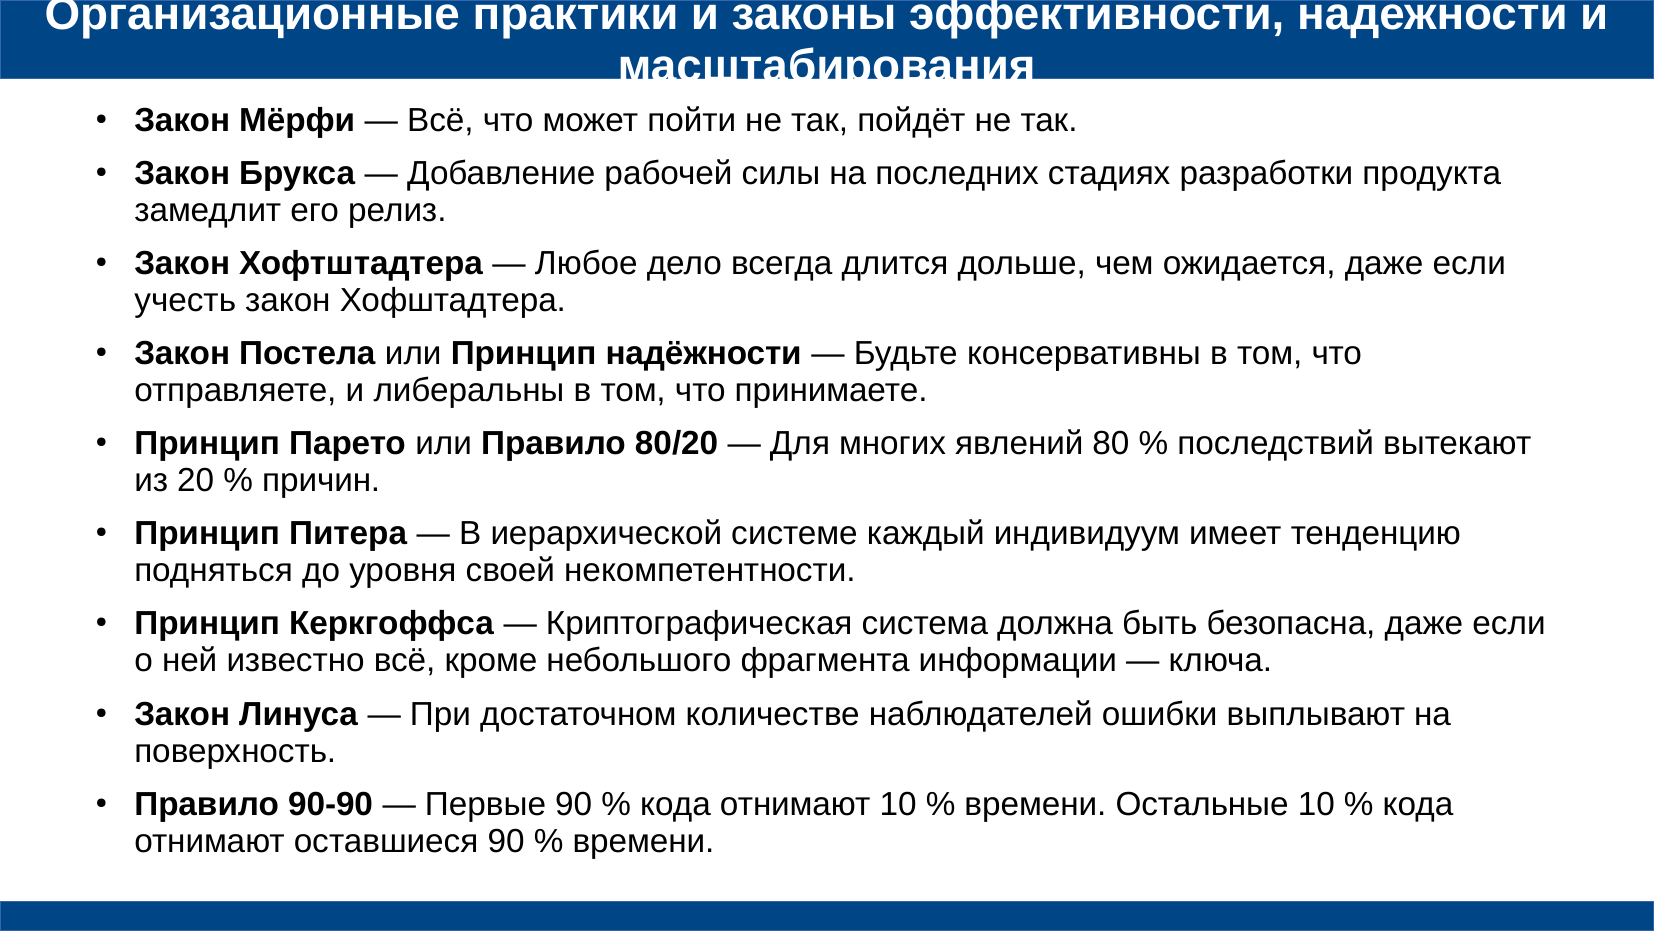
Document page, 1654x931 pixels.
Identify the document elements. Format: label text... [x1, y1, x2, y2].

title Организационные практики и законы эффективности, надежности и масштабирования [0, 0, 1654, 91]
list Закон Мёрфи — Всё, что может пойти не так, пойдёт не так. Закон Брукса — Добавление рабочей силы на последних стадиях разработки продукта замедлит его релиз. Закон Хофтштадтера — Любое дело всегда длится дольше, чем ожидается, даже если учесть закон Хофштадтера. Закон Постела или Принцип надёжности — Будьте консервативны в том, что отправляете, и либеральны в том, что принимаете. Принцип Парето или Правило 80/20 — Для многих явлений 80 % последствий вытекают из 20 % причин. Принцип Питера — В иерархической системе каждый индивидуум имеет тенденцию подняться до уровня своей некомпетентности. Принцип Керкгоффса — Криптографическая система должна быть безопасна, даже если о ней известно всё, кроме небольшого фрагмента информации — ключа. Закон Линуса — При достаточном количестве наблюдателей ошибки выплывают на поверхность. Правило 90-90 — Первые 90 % кода отнимают 10 % времени. Остальные 10 % кода отнимают оставшиеся 90 % времени. [82, 101, 1571, 871]
